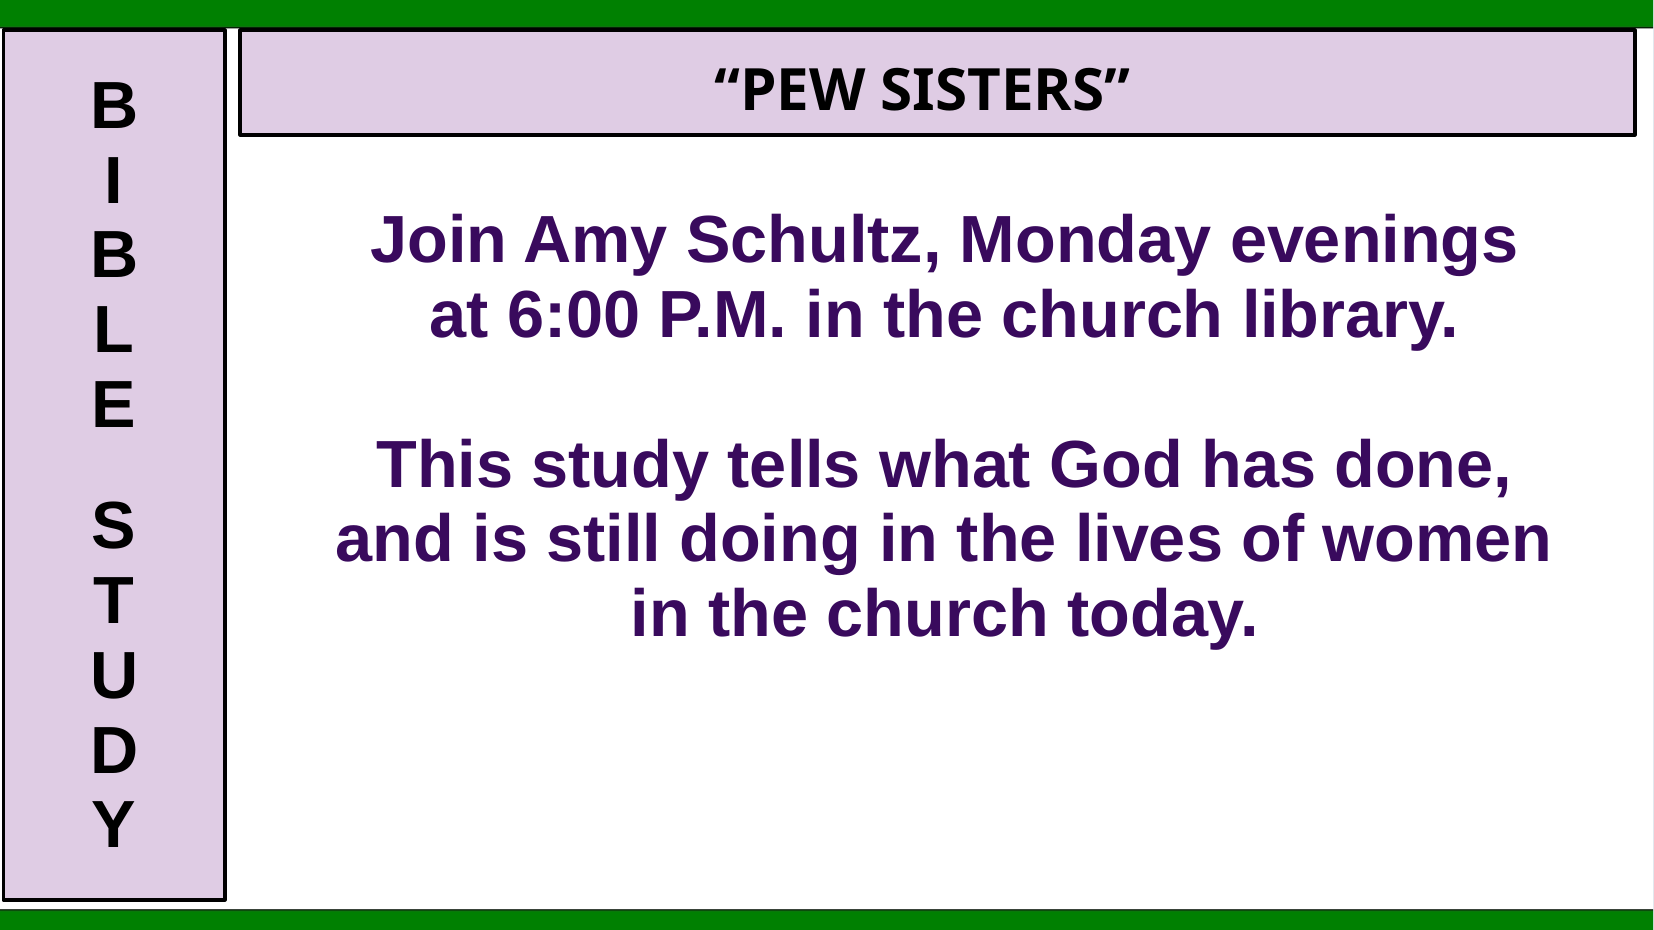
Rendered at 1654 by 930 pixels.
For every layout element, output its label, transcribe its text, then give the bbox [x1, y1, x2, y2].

text_box [240, 29, 1636, 135]
text_box B I B L E S T U D Y [3, 29, 226, 901]
text_box Join Amy Schultz, Monday evenings at 6:00 P.M. in the church library. This study tells what God has done, and is still doing in the lives of women in the church today. [300, 194, 1591, 659]
picture [0, 0, 1654, 930]
text_box “PEW SISTERS” [255, 40, 1591, 134]
